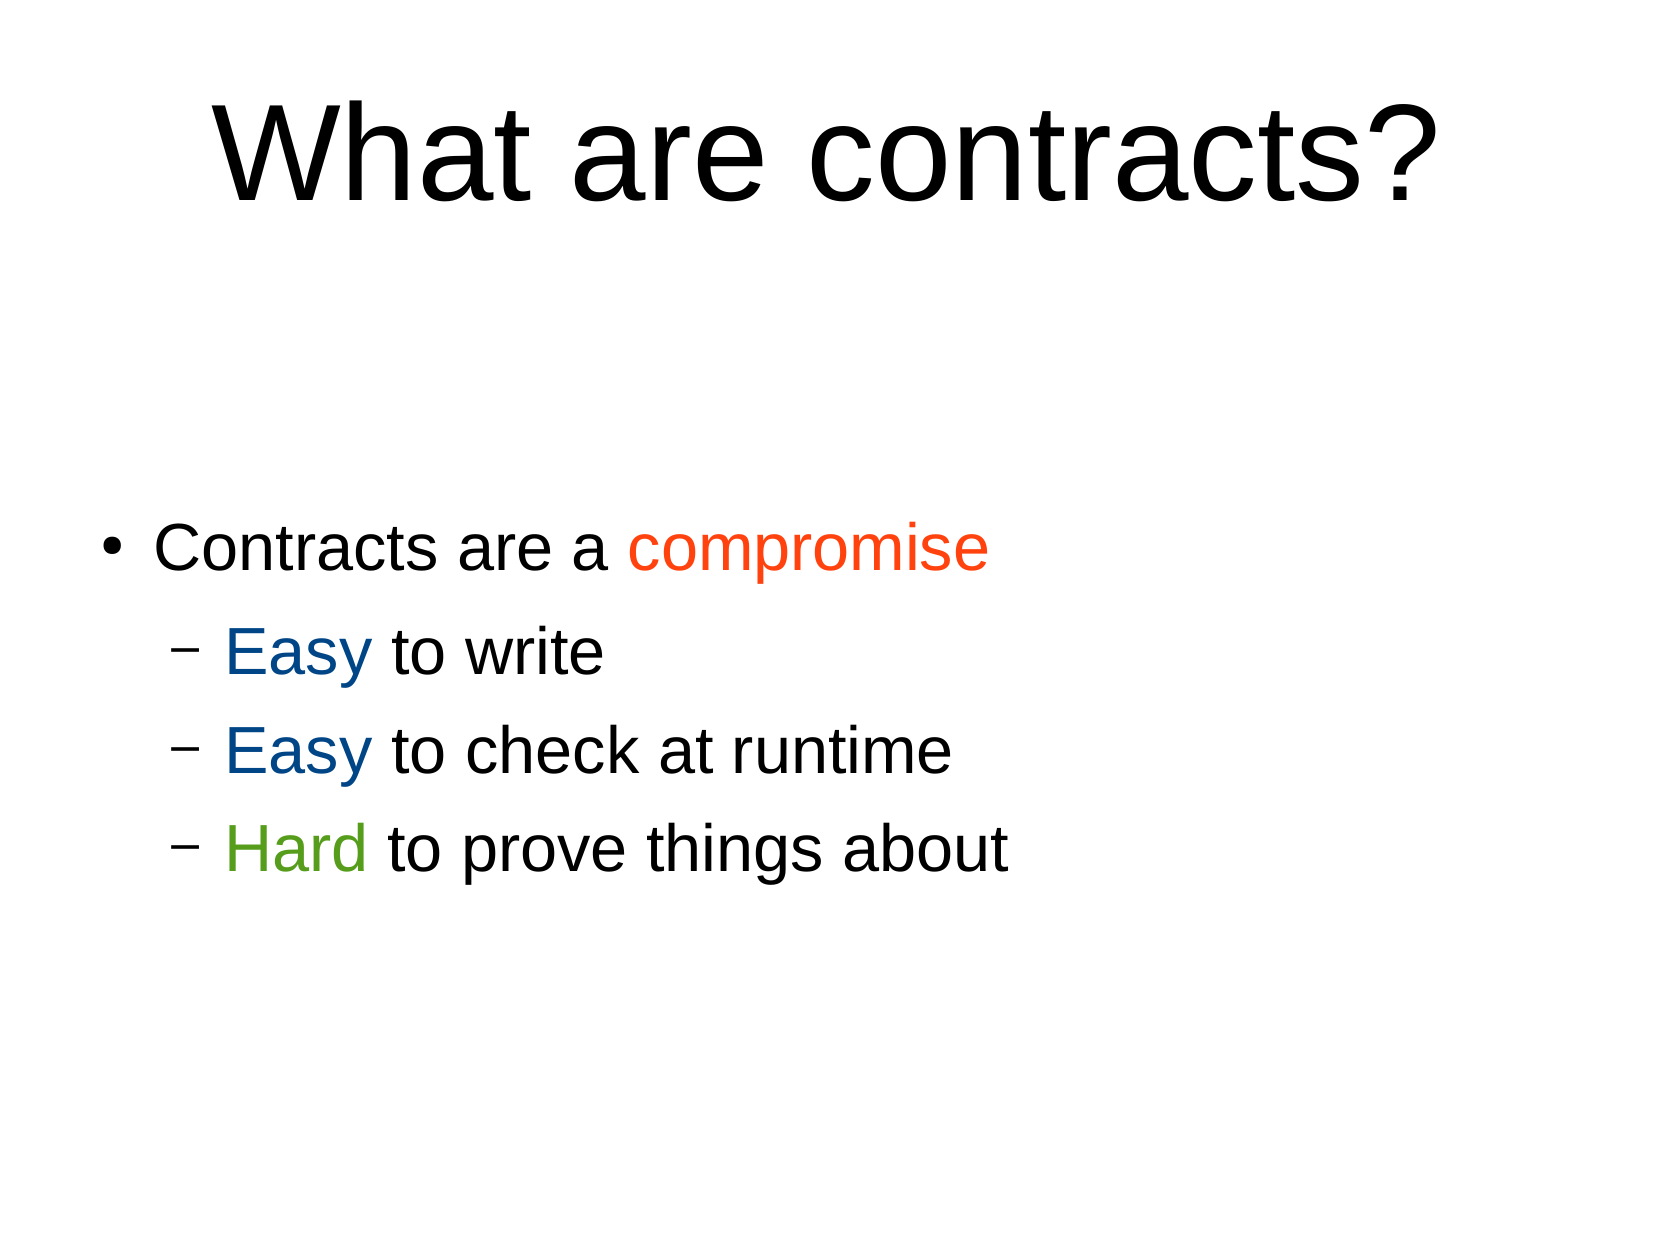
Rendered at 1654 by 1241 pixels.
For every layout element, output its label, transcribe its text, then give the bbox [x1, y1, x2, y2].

title What are contracts? [82, 49, 1571, 257]
list Contracts are a compromise Easy to write Easy to check at runtime Hard to prove things about [82, 510, 1571, 1010]
